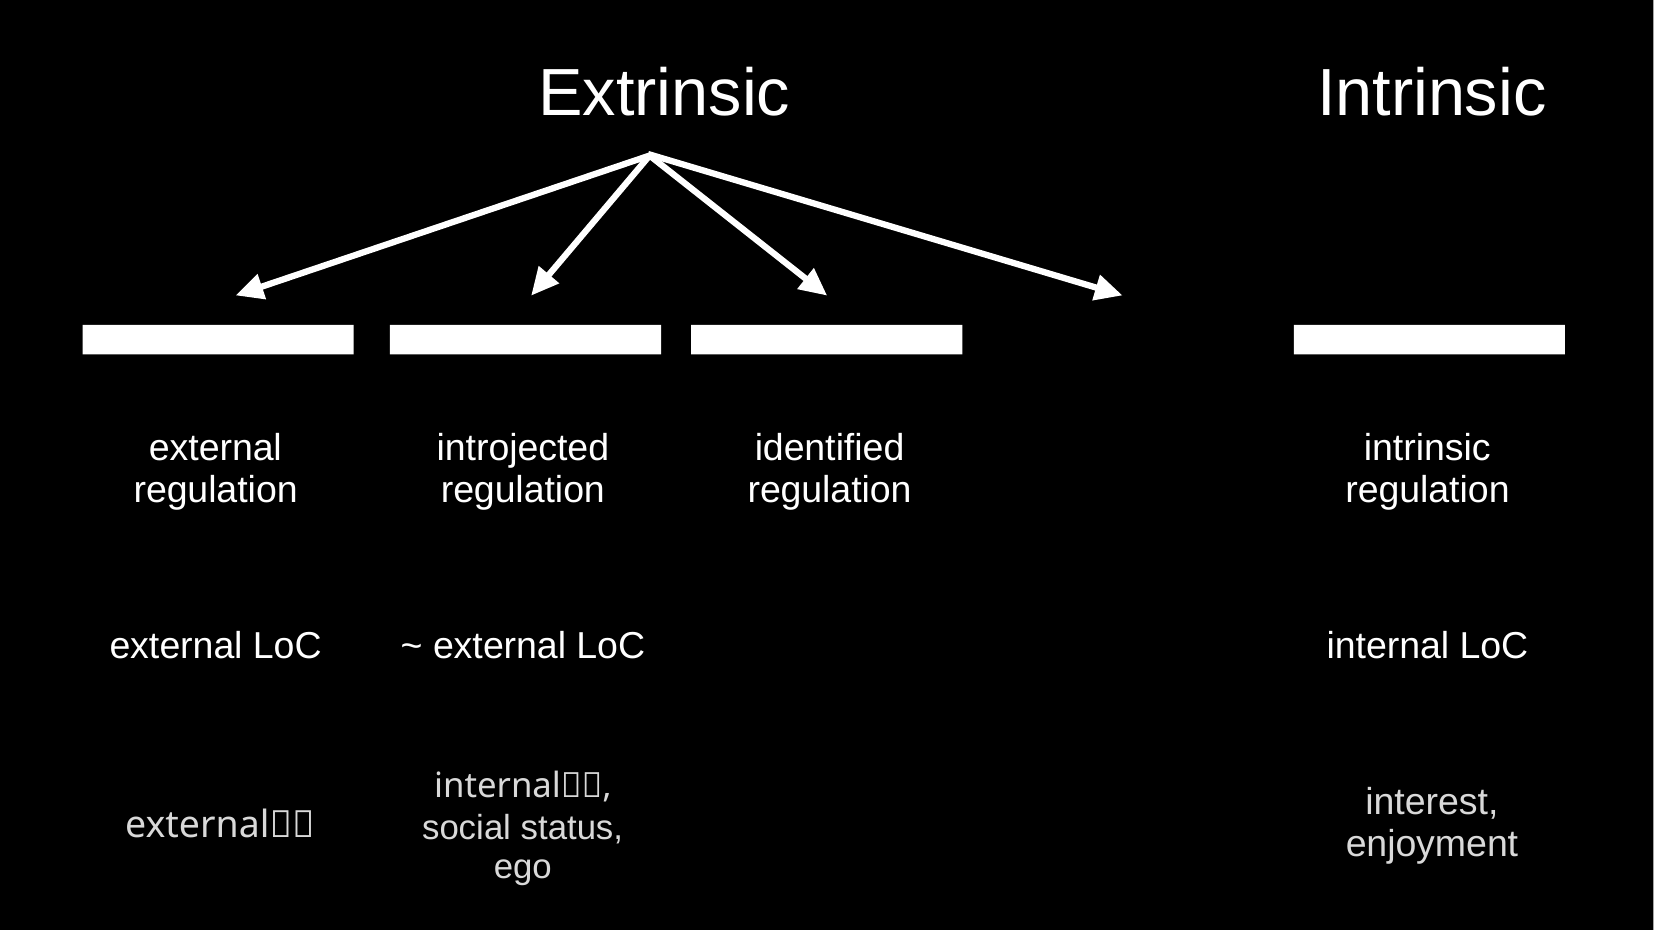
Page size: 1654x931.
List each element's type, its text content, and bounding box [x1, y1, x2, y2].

list identified regulation [696, 405, 963, 532]
list internal LoC [1294, 582, 1561, 709]
list internal🥕🏒, social status, ego [390, 759, 656, 886]
list ~ external LoC [390, 582, 656, 709]
list external regulation [82, 405, 349, 532]
list interest, enjoyment [1299, 759, 1565, 886]
text_box [691, 324, 963, 355]
list external LoC [82, 582, 349, 709]
text_box [389, 324, 662, 355]
list external🥕🏒 [87, 759, 353, 886]
list Intrinsic [1299, 29, 1565, 156]
text_box [82, 324, 354, 355]
list intrinsic regulation [1294, 405, 1561, 532]
list introjected regulation [390, 405, 656, 532]
text_box [1293, 324, 1565, 355]
list Extrinsic [531, 29, 798, 156]
